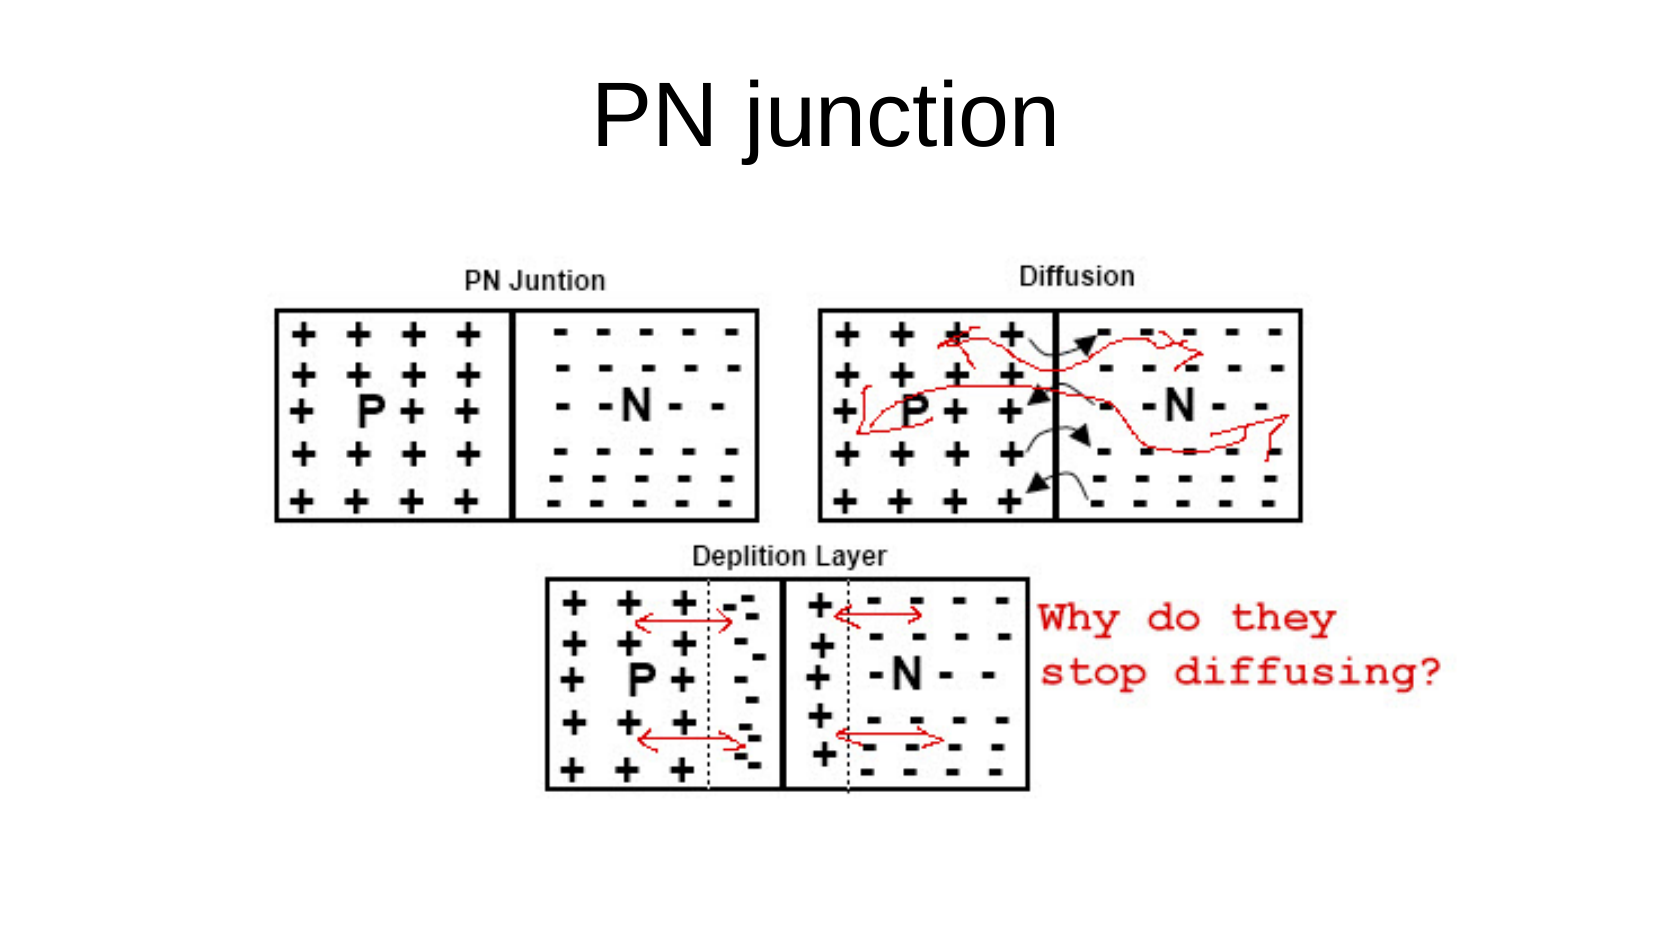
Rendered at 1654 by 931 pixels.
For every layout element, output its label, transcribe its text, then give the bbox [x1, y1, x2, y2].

title PN junction [82, 37, 1571, 193]
picture [230, 239, 1459, 811]
